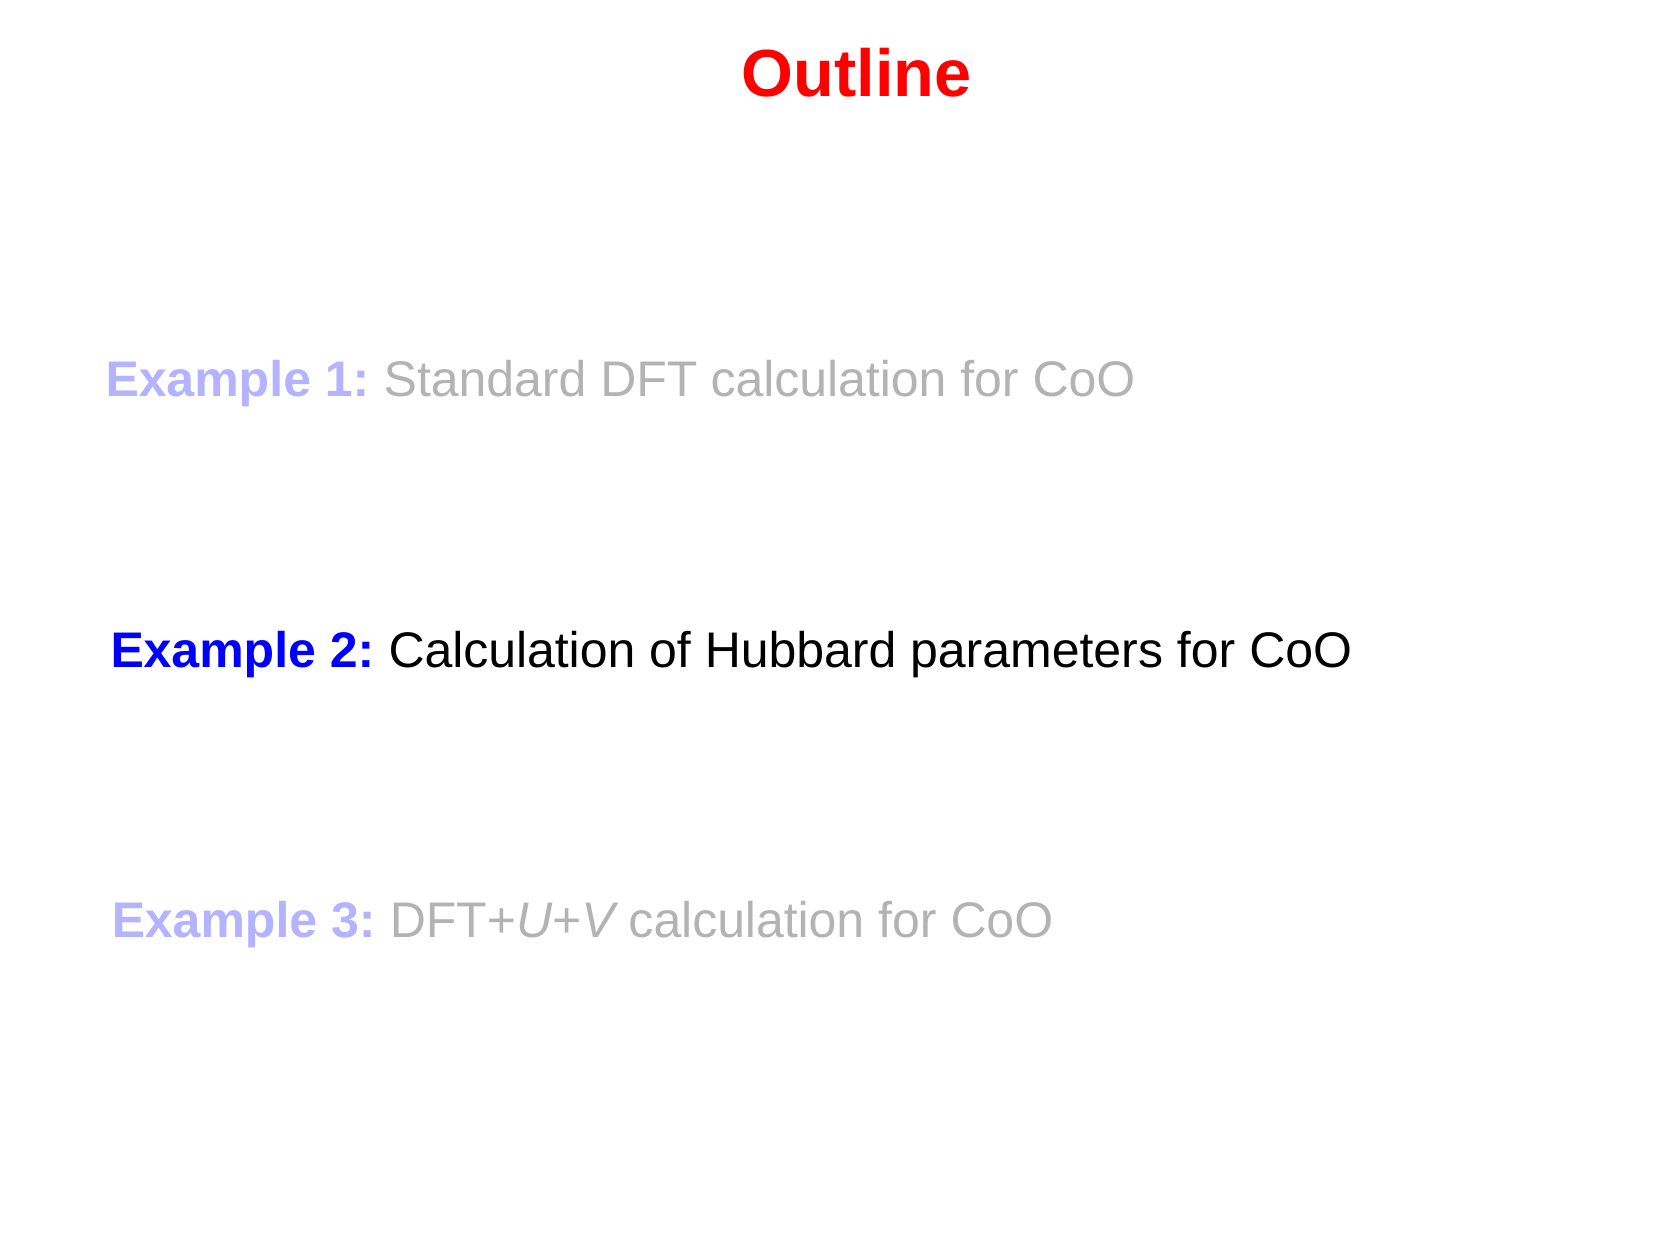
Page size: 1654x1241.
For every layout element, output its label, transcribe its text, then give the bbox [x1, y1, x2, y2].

title Outline [574, 30, 1140, 106]
text_box Example 2: Calculation of Hubbard parameters for CoO [95, 615, 1369, 689]
text_box [60, 810, 1605, 1045]
text_box [29, 246, 1575, 481]
